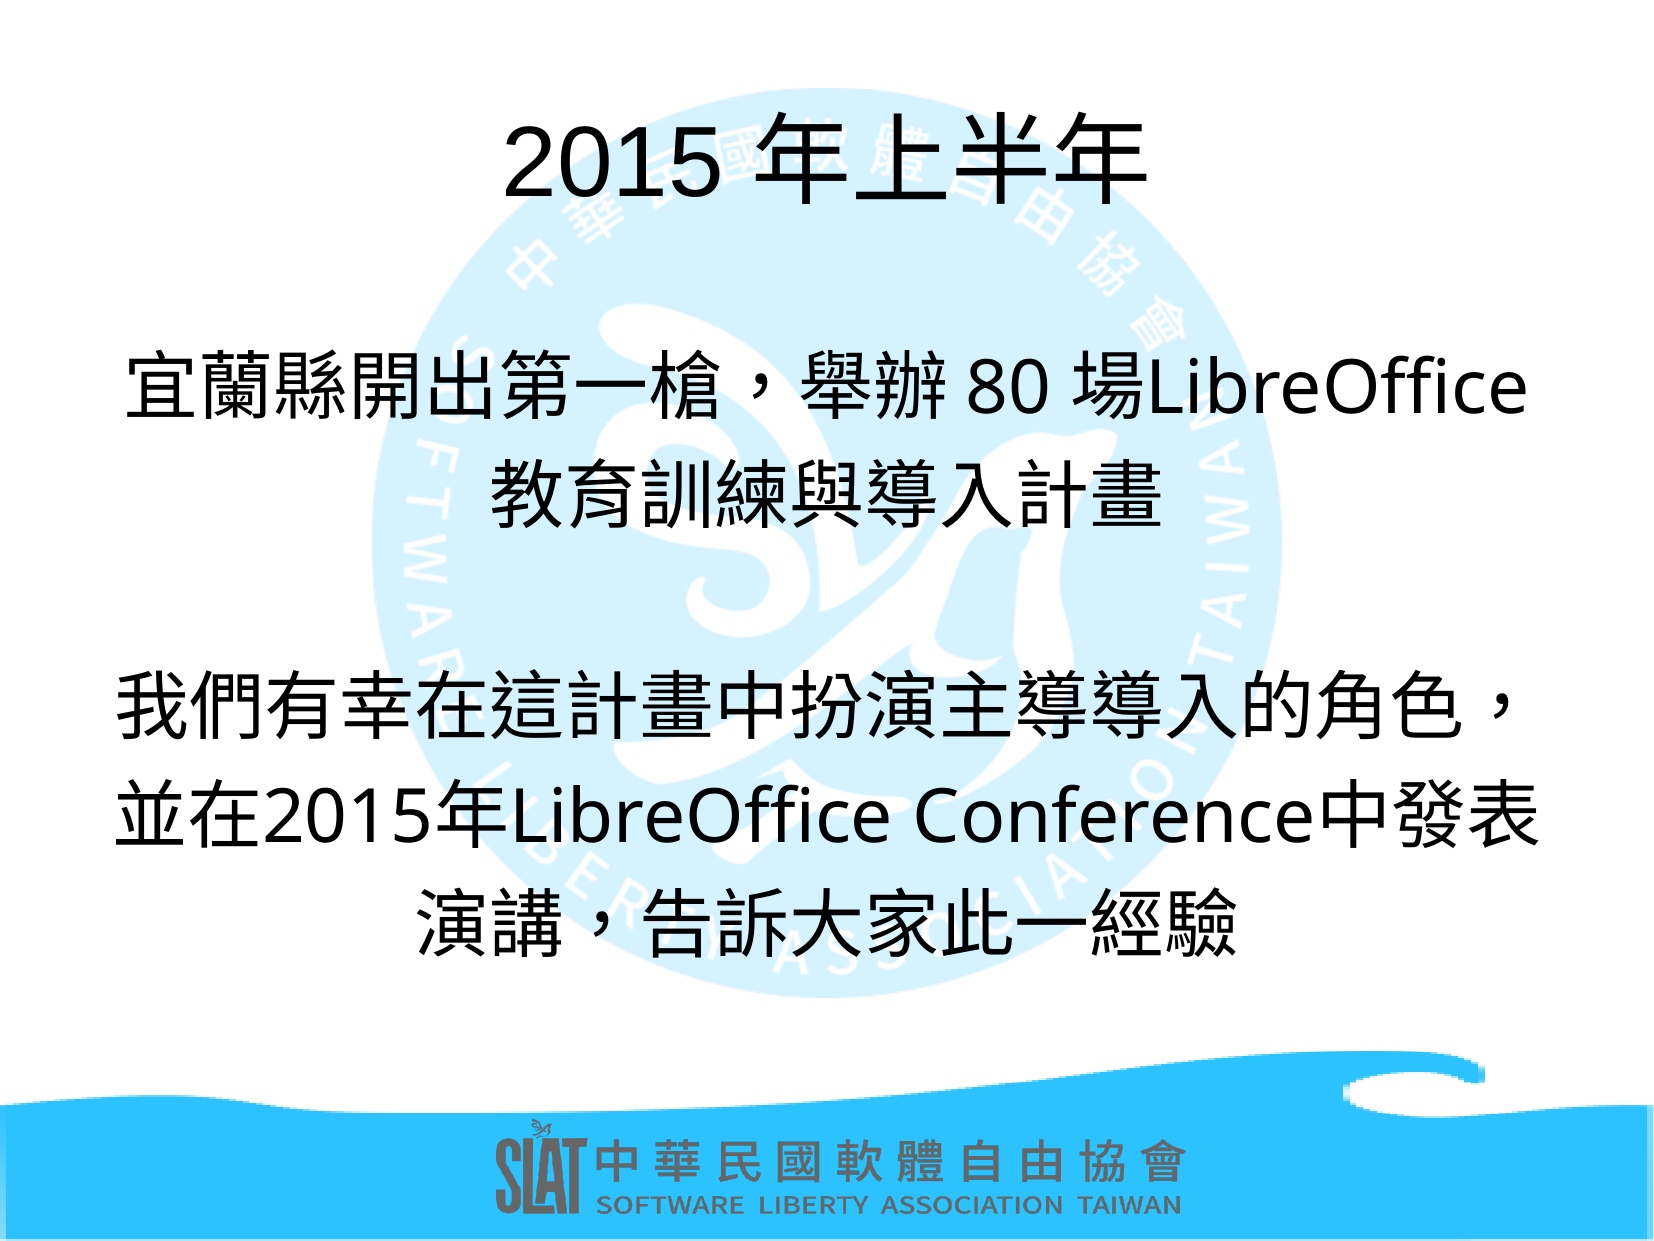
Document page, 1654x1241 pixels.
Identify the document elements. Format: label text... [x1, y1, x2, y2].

picture [0, 1051, 1654, 1241]
title 2015 年上半年 [82, 49, 1571, 257]
subtitle 宜蘭縣開出第一槍，舉辦 80 場LibreOffice 教育訓練與導入計畫 我們有幸在這計畫中扮演主導導入的角色，並在2015年LibreOffice Conference中發表演講，告訴大家此一經驗 [82, 290, 1571, 1010]
